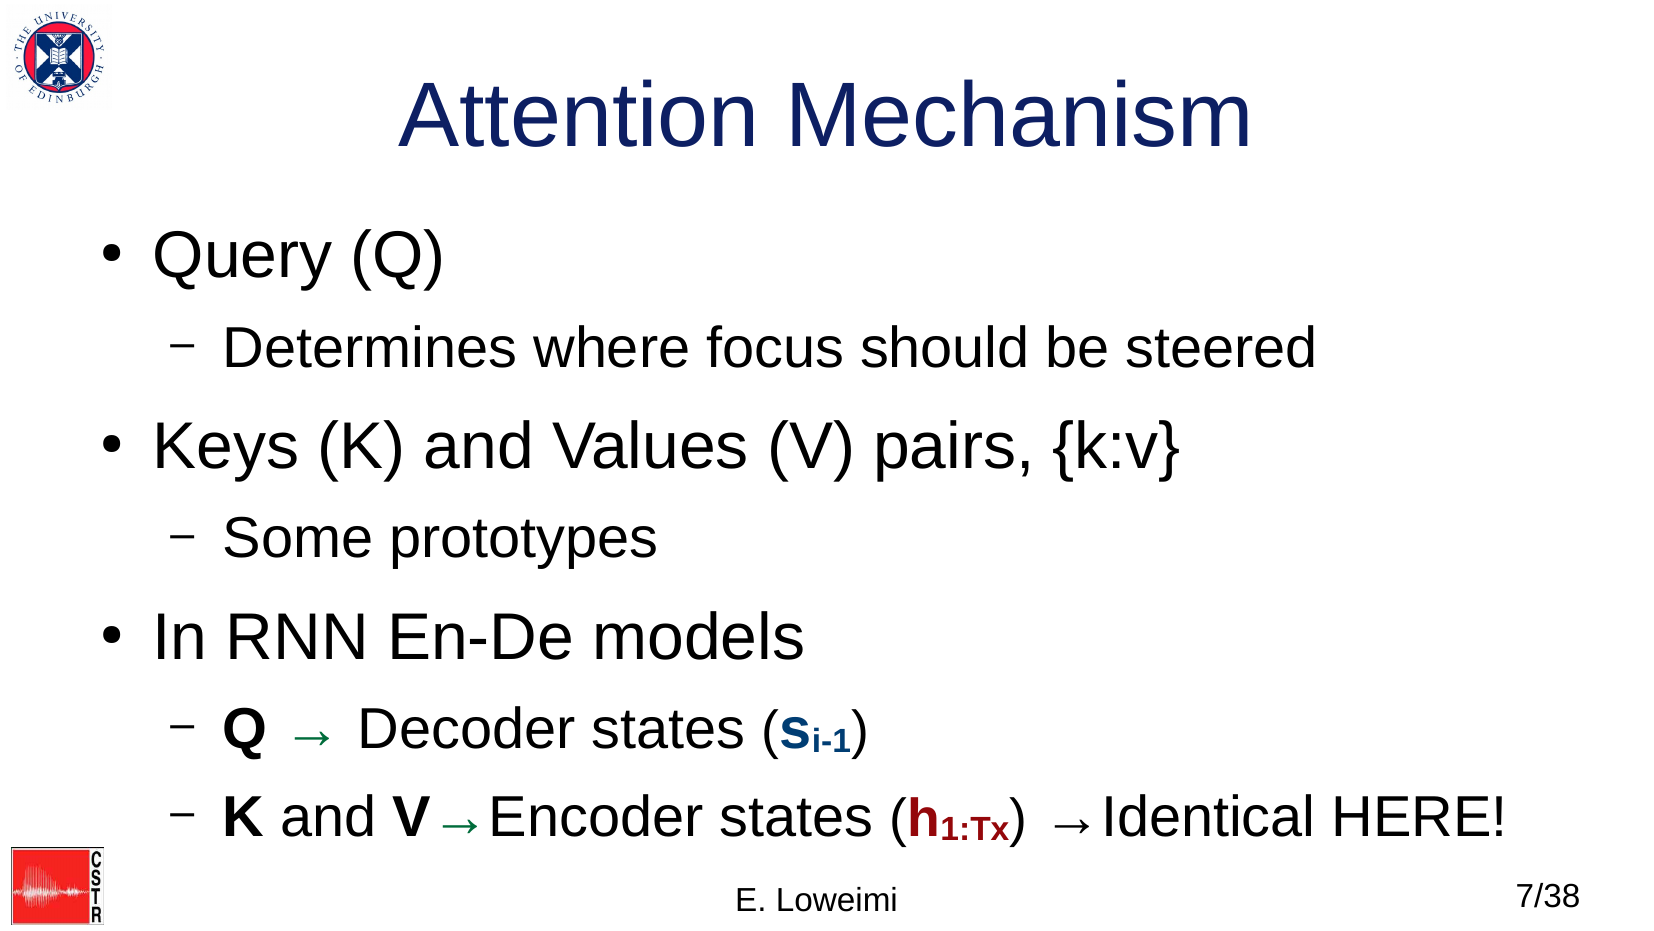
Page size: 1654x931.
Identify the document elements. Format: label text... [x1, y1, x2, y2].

title Attention Mechanism [82, 37, 1571, 193]
picture [11, 847, 104, 925]
picture [6, 4, 112, 110]
text_box 7/38 [1482, 870, 1625, 928]
text_box E. Loweimi [720, 874, 934, 931]
list Query (Q) Determines where focus should be steered Keys (K) and Values (V) pairs, {k:v} Some prototypes In RNN En-De models Q → Decoder states (si-1) K and V→Encoder states (h1:Tx) →Identical HERE! [82, 217, 1571, 851]
